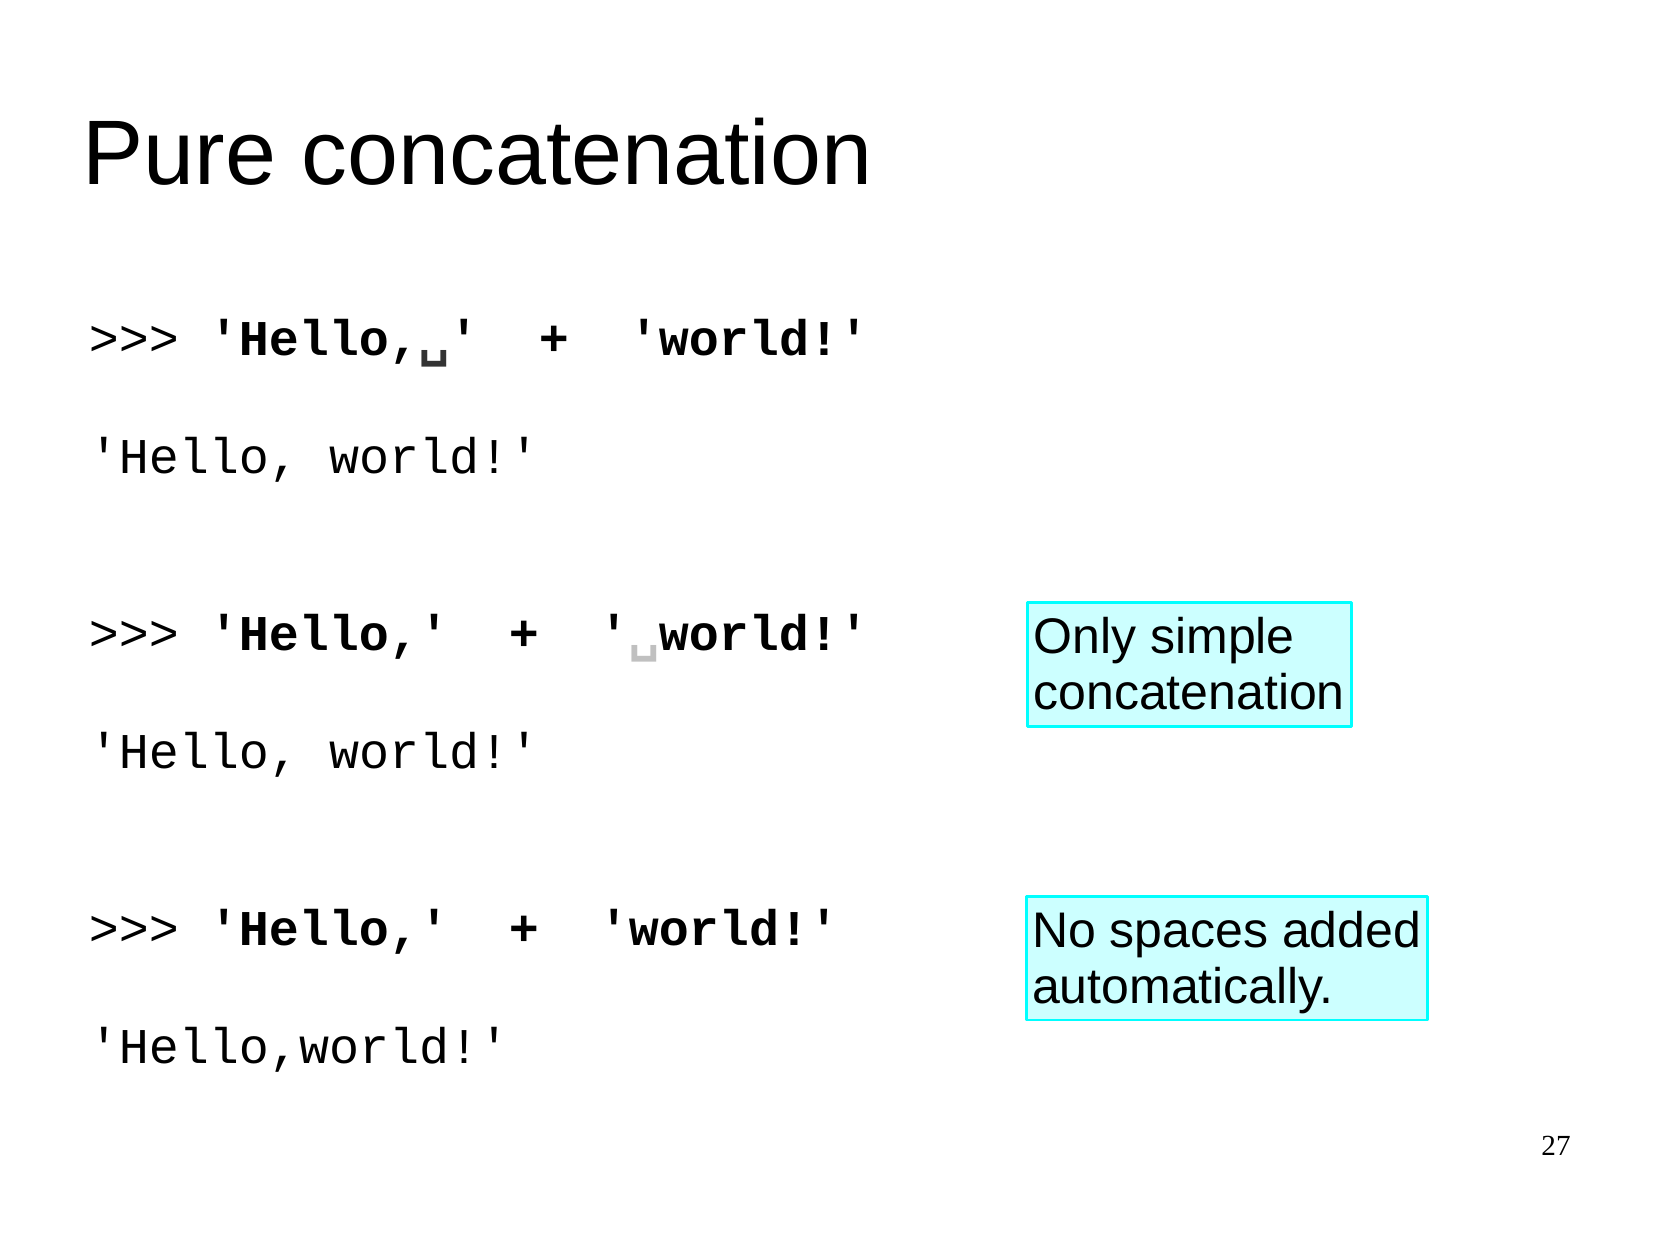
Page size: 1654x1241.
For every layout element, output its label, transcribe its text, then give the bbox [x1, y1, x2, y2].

text_box 'Hello,' + 'world!' [202, 898, 846, 967]
text_box >>> [82, 602, 185, 672]
text_box 'Hello,' + '␣world!' [202, 602, 875, 672]
text_box >>> [82, 307, 185, 377]
text_box 'Hello, world!' [82, 425, 576, 495]
text_box 'Hello, world!' [82, 720, 576, 790]
title Pure concatenation [82, 49, 1571, 257]
text_box 'Hello,world!' [82, 1016, 546, 1085]
text_box Only simple concatenation [1027, 602, 1352, 727]
text_box >>> [82, 898, 185, 967]
text_box No spaces added automatically. [1026, 896, 1428, 1021]
text_box 'Hello,␣' + 'world!' [202, 307, 875, 377]
